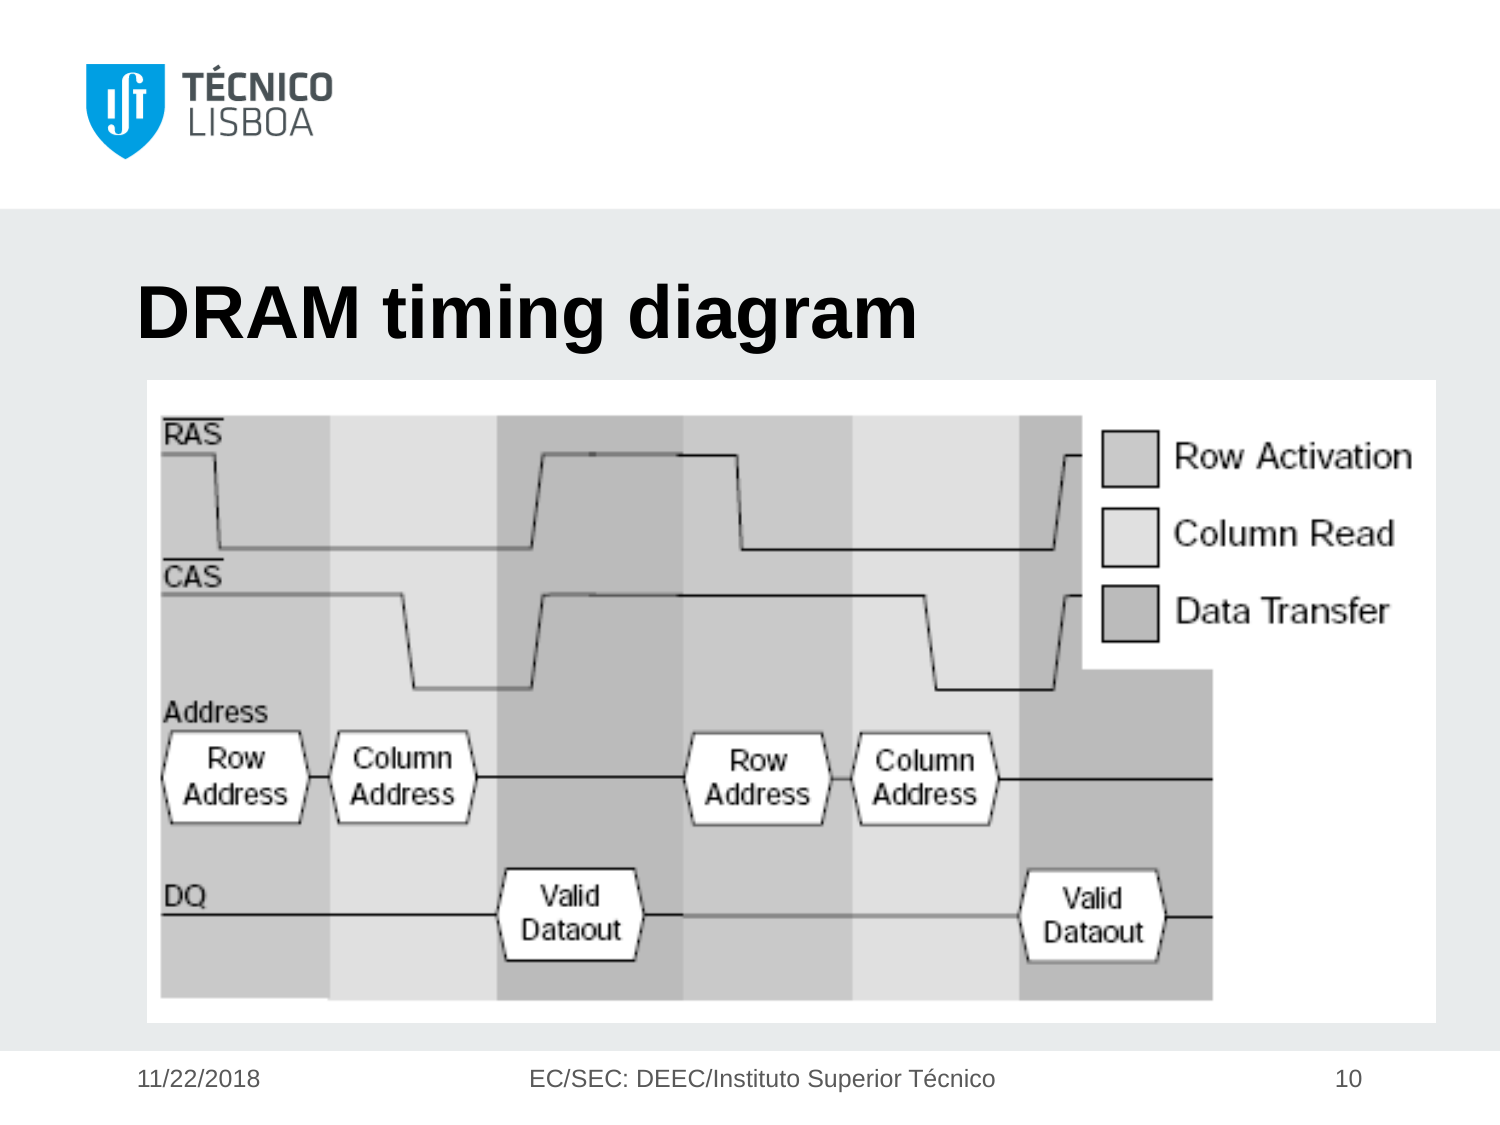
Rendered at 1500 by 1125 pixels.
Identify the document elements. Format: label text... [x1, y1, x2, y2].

slide_number 11/22/2018 [121, 1052, 425, 1103]
picture [0, 0, 1500, 1125]
title DRAM timing diagram [121, 237, 1378, 381]
slide_number <number> [1077, 1052, 1378, 1103]
footer EC/SEC: DEEC/Instituto Superior Técnico [512, 1052, 1021, 1103]
